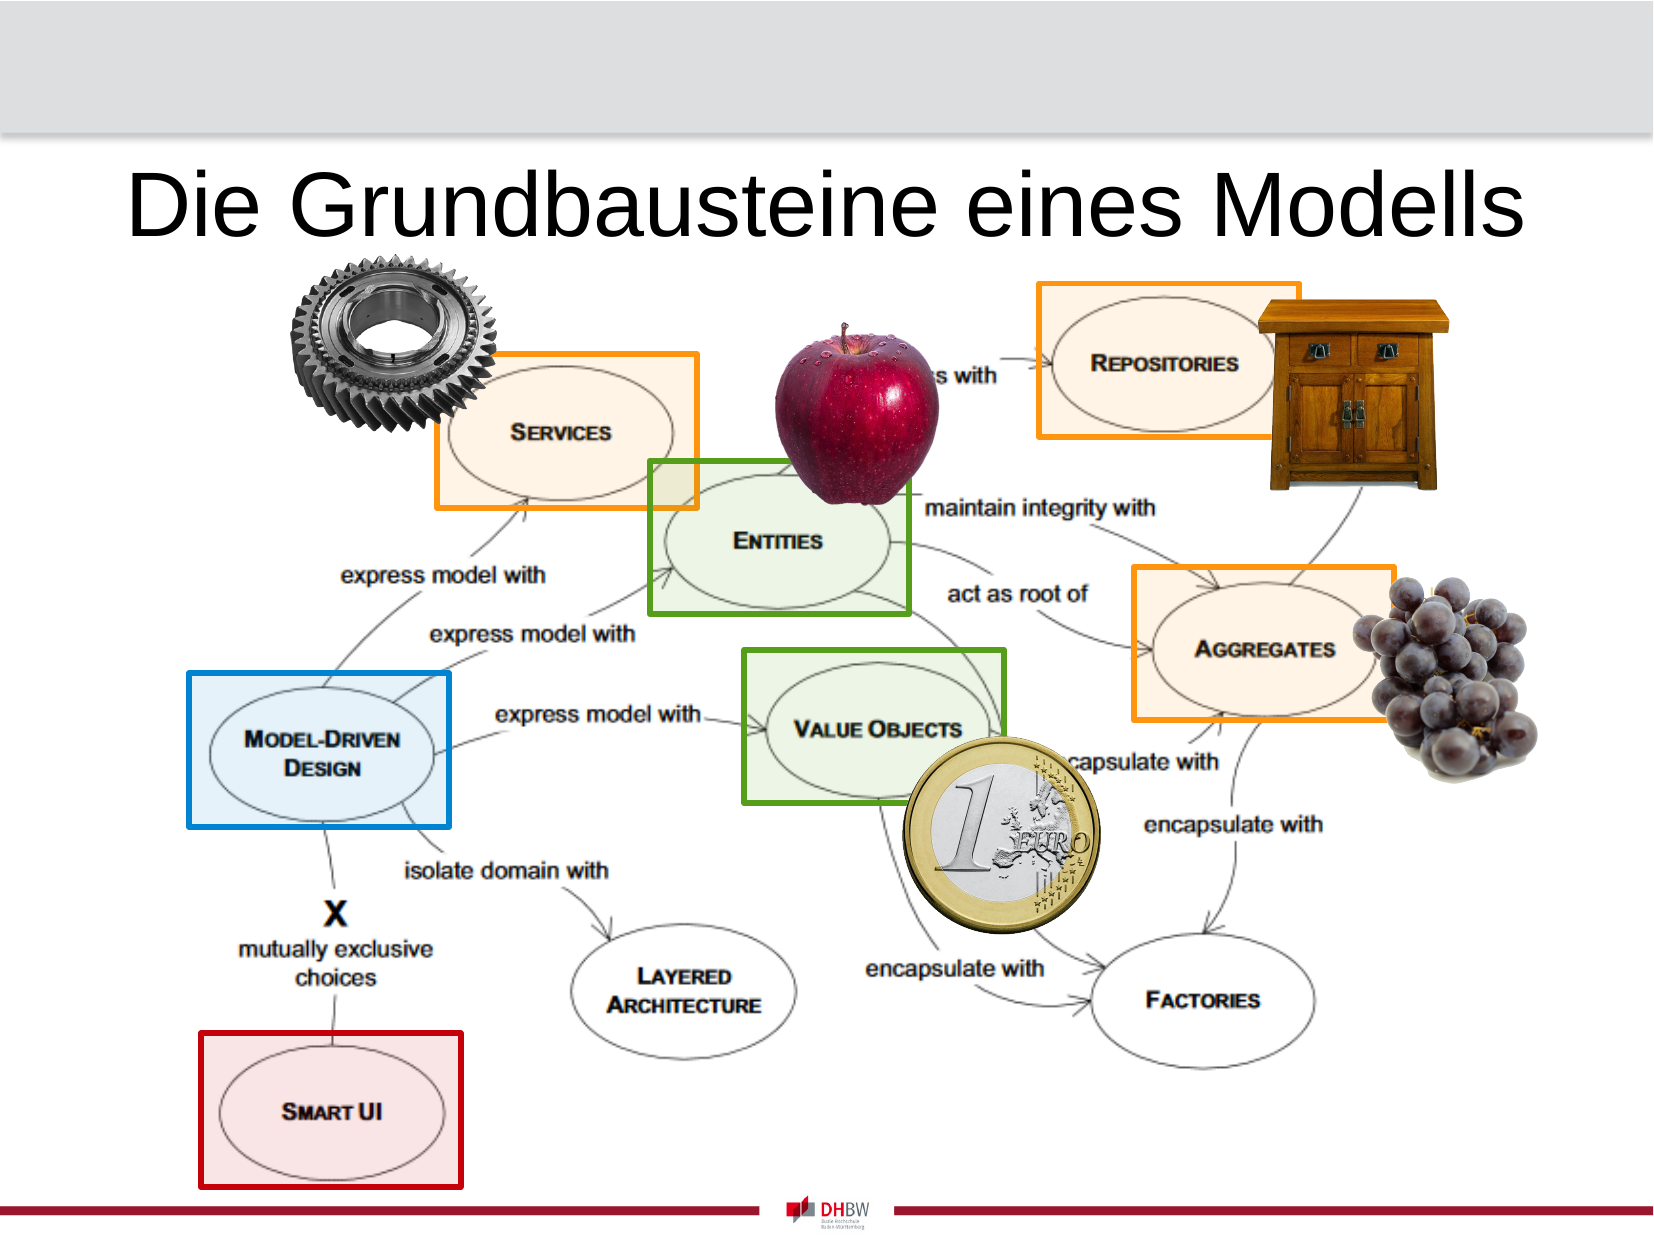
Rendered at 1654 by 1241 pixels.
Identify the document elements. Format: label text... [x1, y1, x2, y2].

text_box [437, 354, 910, 615]
text_box [744, 649, 1004, 804]
picture [0, 1, 1654, 1237]
text_box [188, 673, 449, 827]
title Die Grundbausteine eines Modells [82, 147, 1571, 257]
text_box [1133, 566, 1337, 721]
text_box [1039, 283, 1300, 437]
text_box [200, 1033, 461, 1187]
